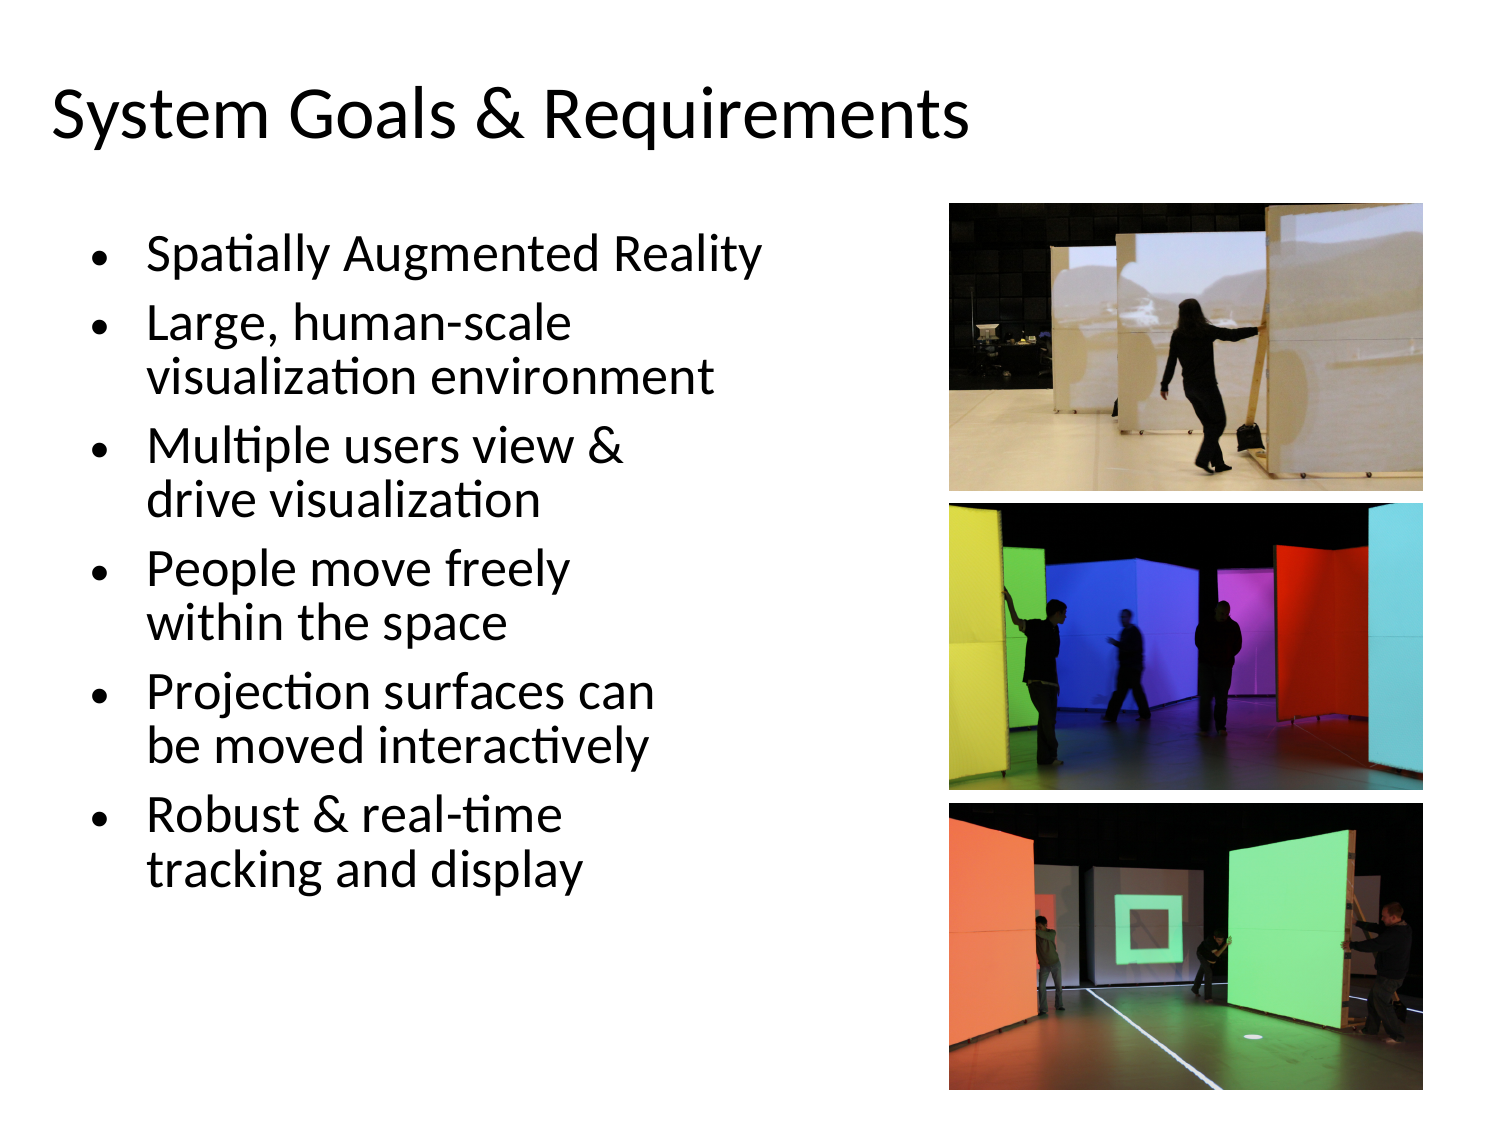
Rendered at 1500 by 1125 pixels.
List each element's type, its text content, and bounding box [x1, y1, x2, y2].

picture [949, 503, 1423, 790]
picture [949, 803, 1423, 1090]
picture [949, 203, 1423, 491]
list Spatially Augmented Reality Large, human-scale visualization environment Multiple users view & drive visualization People move freely within the space Projection surfaces can be moved interactively Robust & real-time tracking and display [74, 223, 984, 1079]
title System Goals & Requirements [36, 45, 1472, 195]
